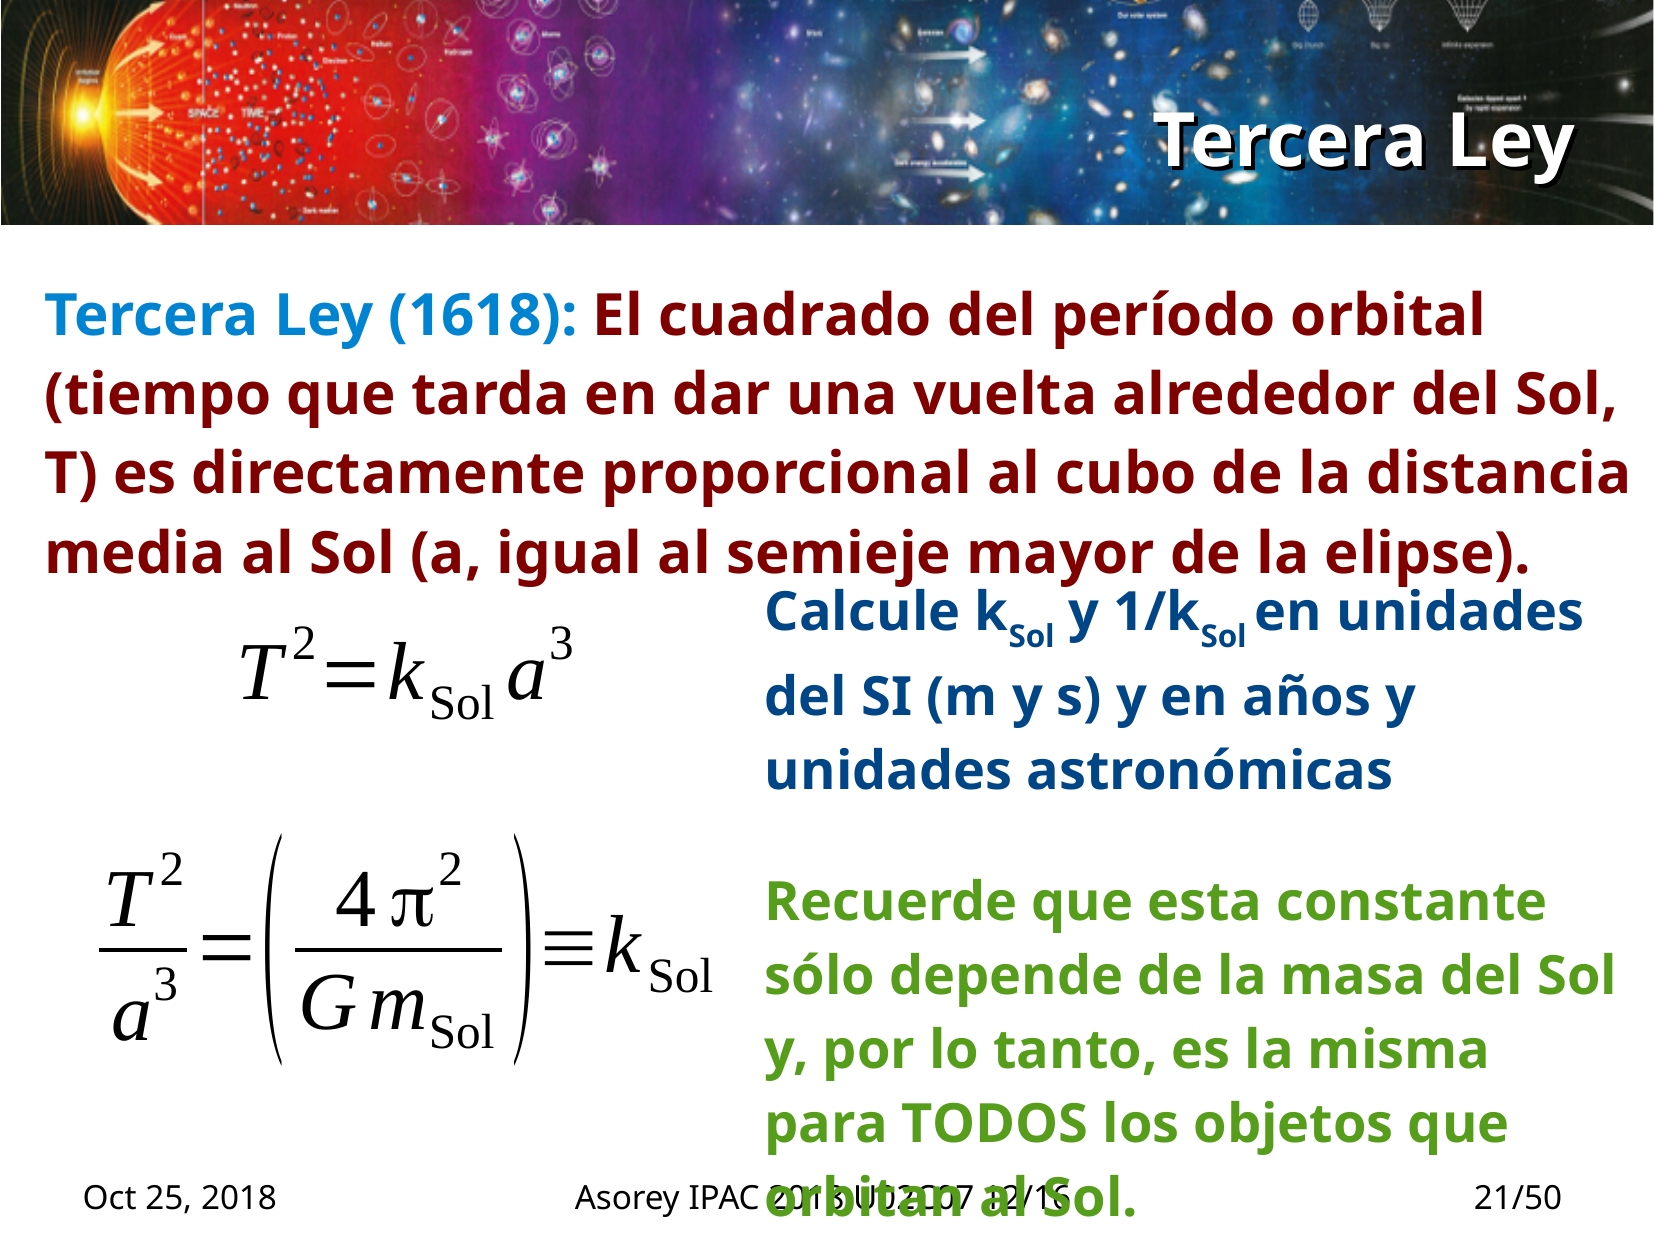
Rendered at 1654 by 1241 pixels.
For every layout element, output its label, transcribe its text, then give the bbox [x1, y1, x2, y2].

text_box Tercera Ley (1618): El cuadrado del período orbital (tiempo que tarda en dar una vuelta alrededor del Sol, T) es directamente proporcional al cubo de la distancia media al Sol (a, igual al semieje mayor de la elipse). [29, 265, 1654, 565]
picture [1, 0, 1654, 225]
title Tercera Ley [86, 49, 1576, 226]
chart [90, 615, 721, 1071]
text_box Recuerde que esta constante sólo depende de la masa del Sol y, por lo tanto, es la misma para TODOS los objetos que orbitan al Sol. [750, 855, 1636, 1135]
text_box Calcule kSol y 1/kSol en unidades del SI (m y s) y en años y unidades astronómicas [750, 564, 1636, 791]
